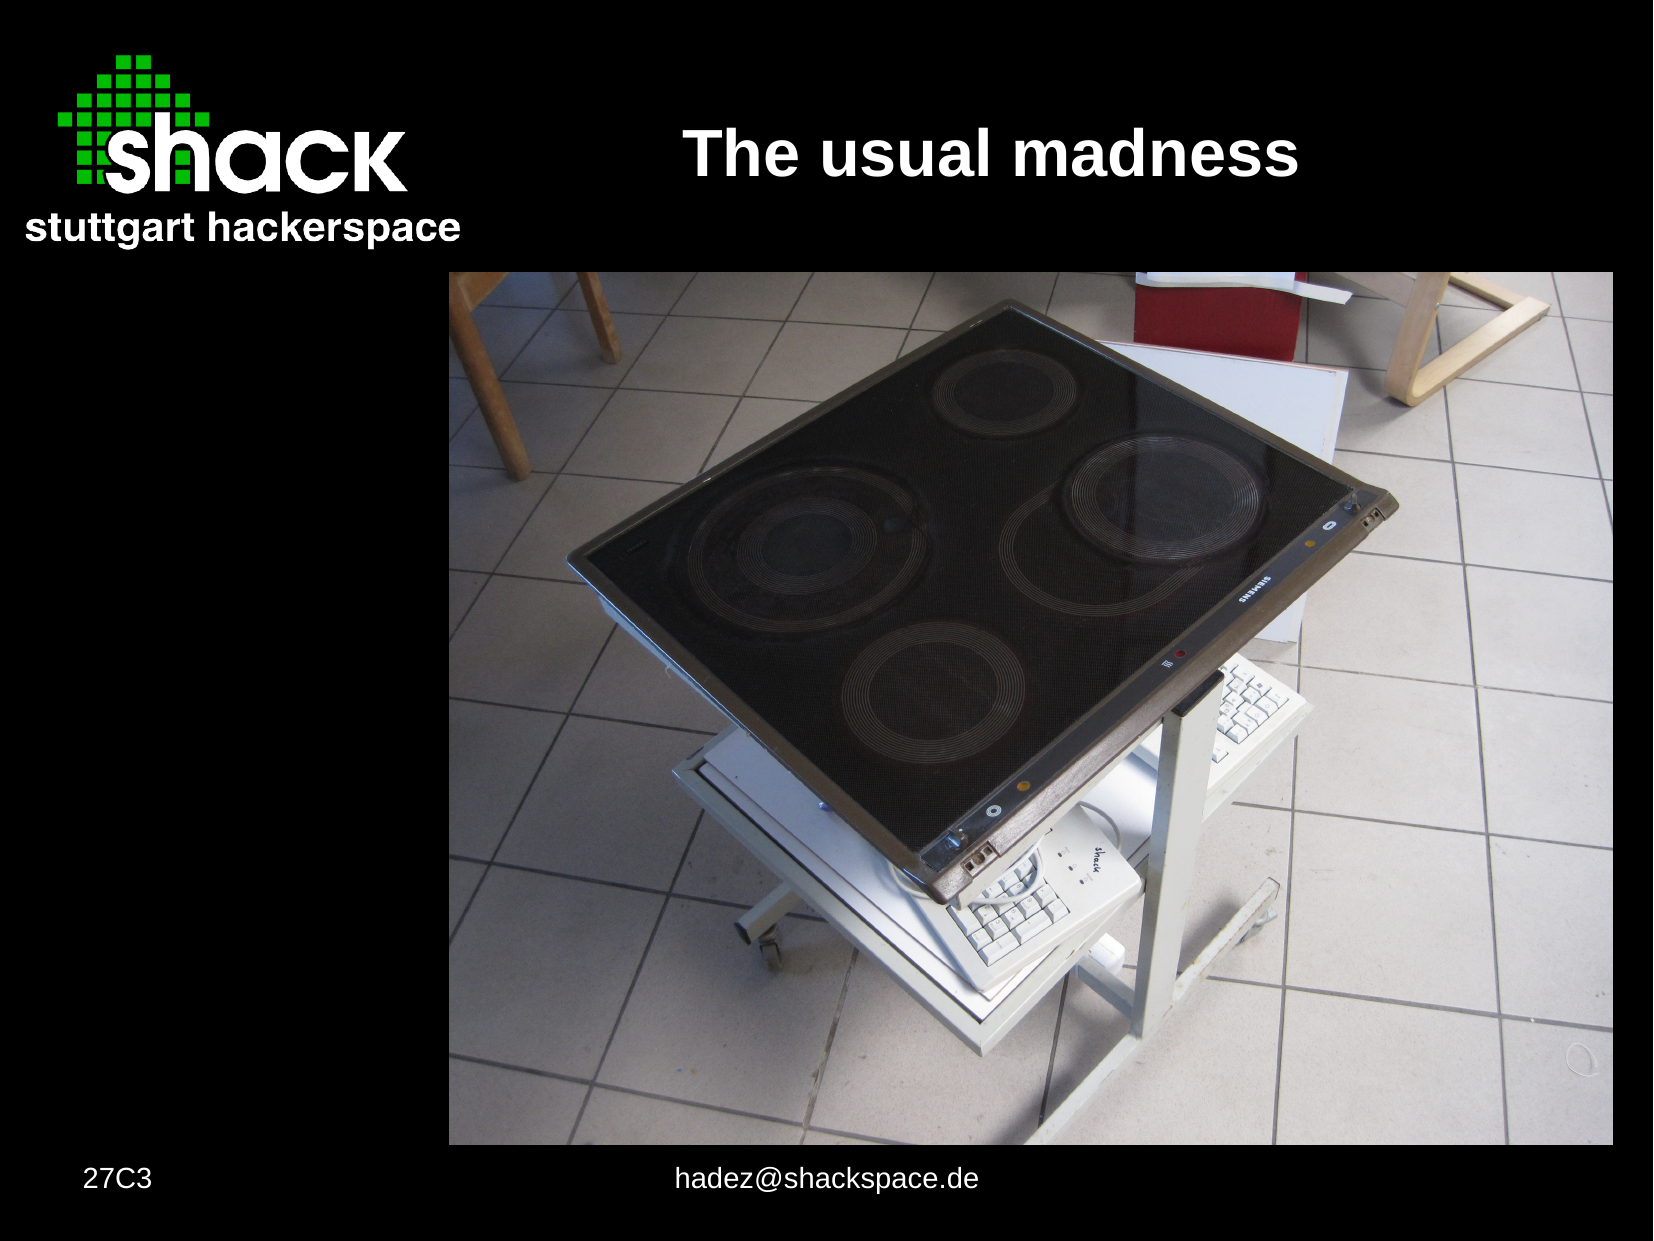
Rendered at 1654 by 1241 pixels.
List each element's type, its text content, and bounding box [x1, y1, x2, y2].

title The usual madness [412, 49, 1571, 257]
picture [449, 272, 1613, 1145]
picture [8, 47, 477, 257]
